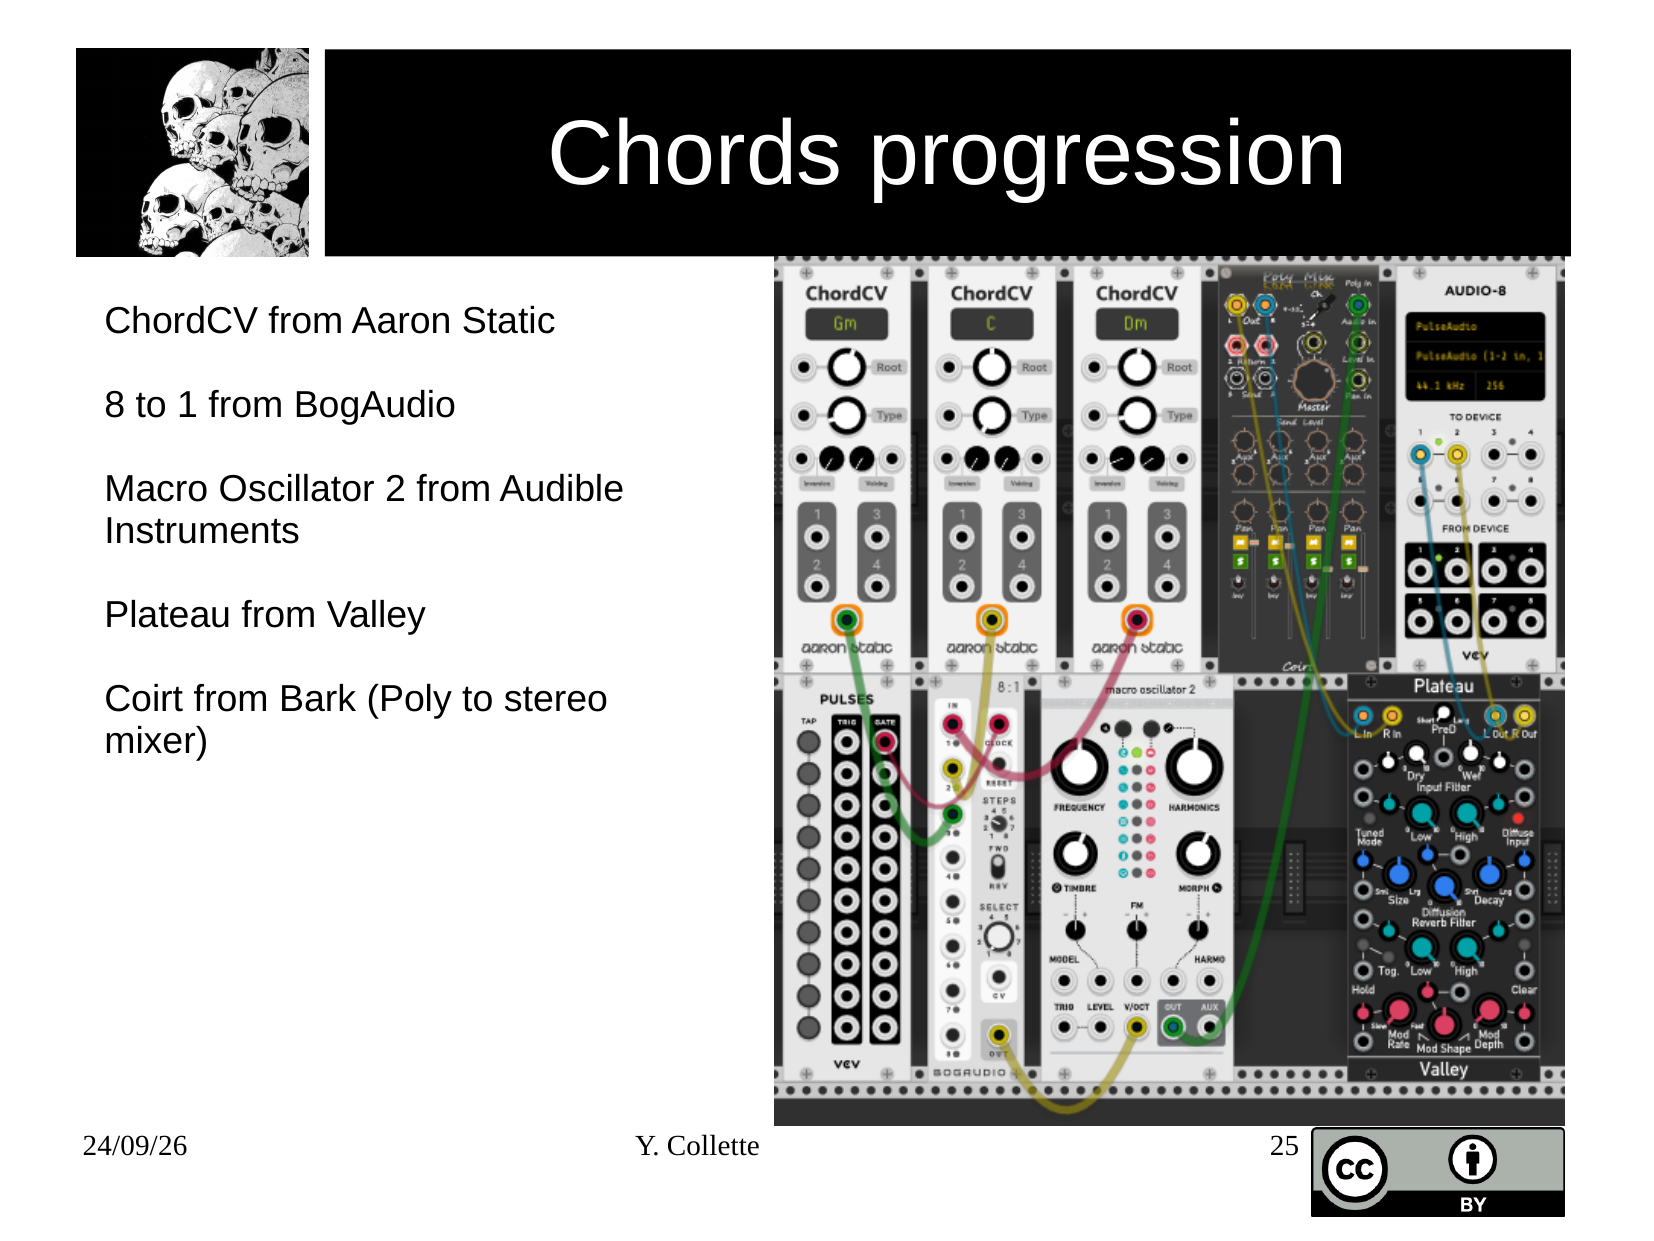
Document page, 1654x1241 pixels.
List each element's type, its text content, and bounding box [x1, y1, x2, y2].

text_box ChordCV from Aaron Static 8 to 1 from BogAudio Macro Oscillator 2 from Audible Instruments Plateau from Valley Coirt from Bark (Poly to stereo mixer) [89, 291, 720, 769]
title Chords progression [324, 49, 1571, 257]
picture [76, 48, 309, 257]
picture [774, 256, 1565, 1126]
picture [1311, 1127, 1565, 1217]
